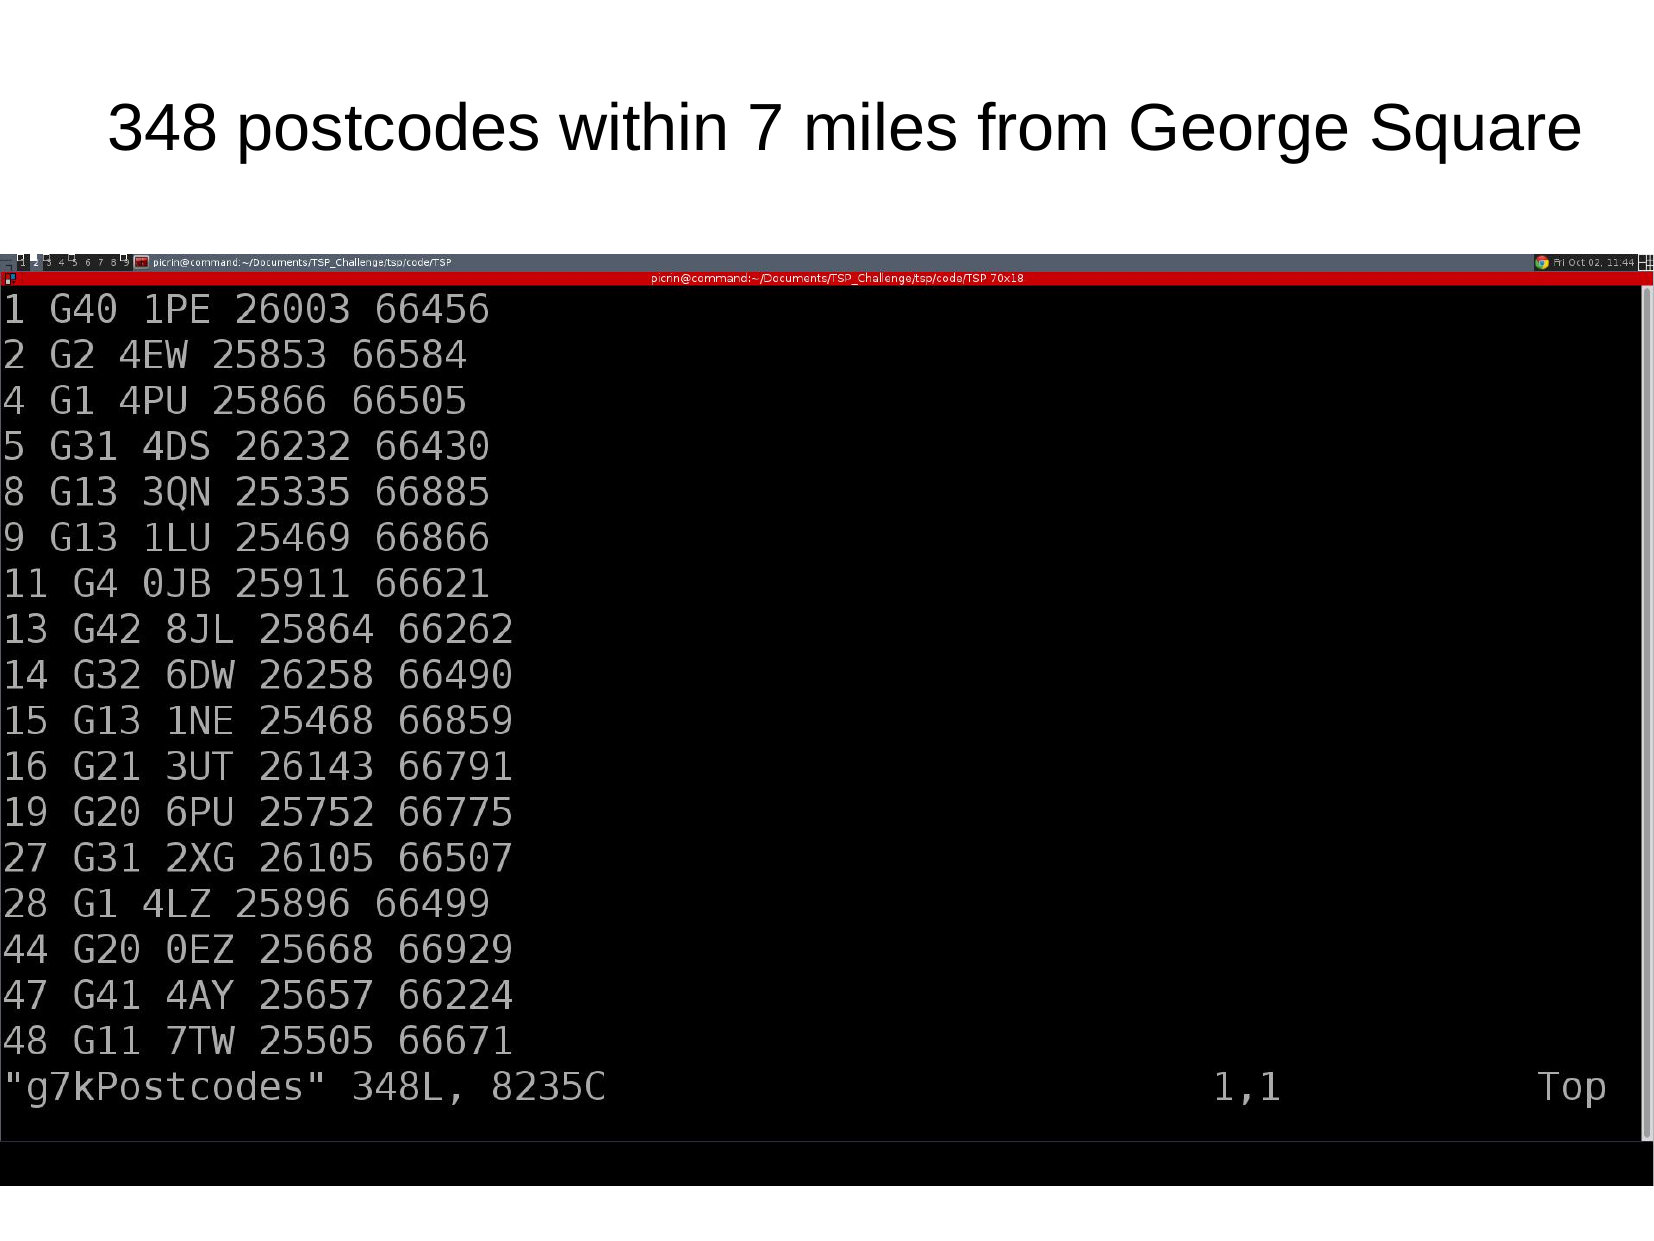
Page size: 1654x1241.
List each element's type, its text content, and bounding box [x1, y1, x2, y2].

picture [0, 254, 1654, 1186]
text_box 348 postcodes within 7 miles from George Square [36, 90, 1621, 181]
